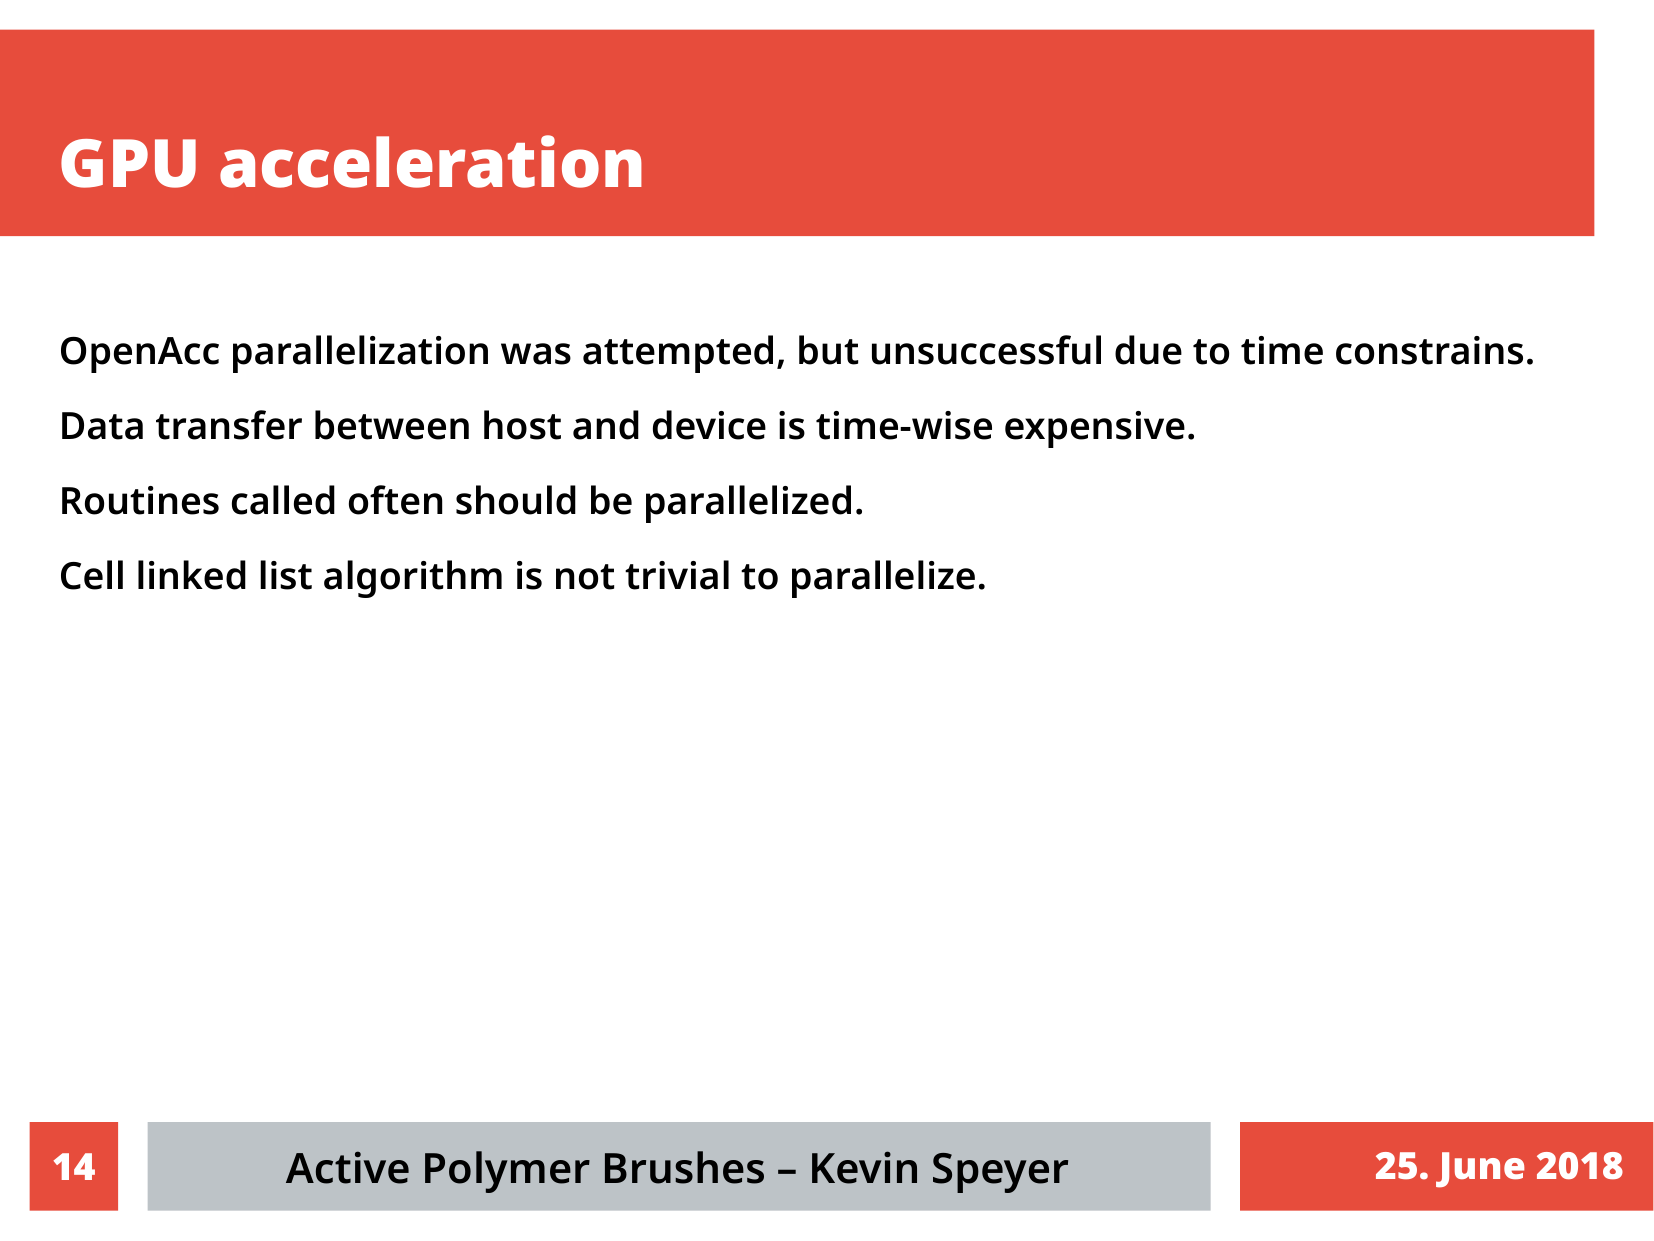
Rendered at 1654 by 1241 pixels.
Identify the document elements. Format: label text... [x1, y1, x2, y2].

text_box Active Polymer Brushes – Kevin Speyer [149, 1138, 1206, 1198]
title GPU acceleration [59, 59, 1595, 207]
list OpenAcc parallelization was attempted, but unsuccessful due to time constrains. Data transfer between host and device is time-wise expensive. Routines called often should be parallelized. Cell linked list algorithm is not trivial to parallelize. [59, 324, 1565, 1093]
